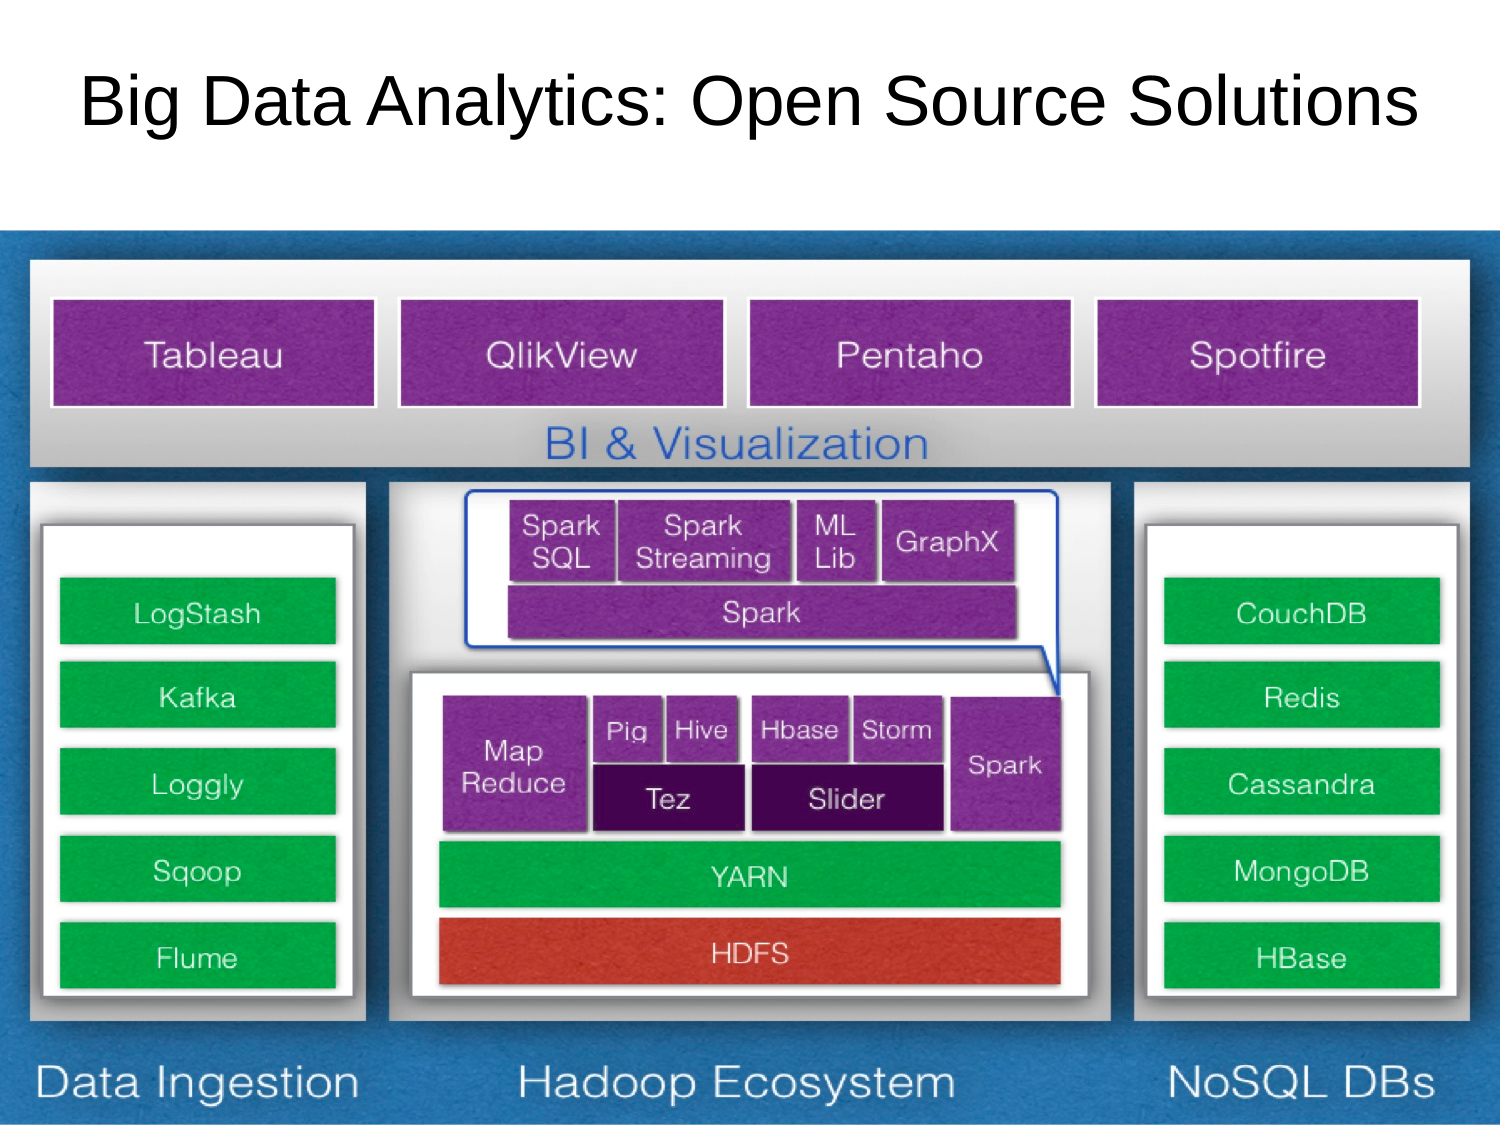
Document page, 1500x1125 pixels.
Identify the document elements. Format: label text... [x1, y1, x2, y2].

picture [0, 230, 1500, 1125]
title Big Data Analytics: Open Source Solutions [75, 3, 1425, 190]
